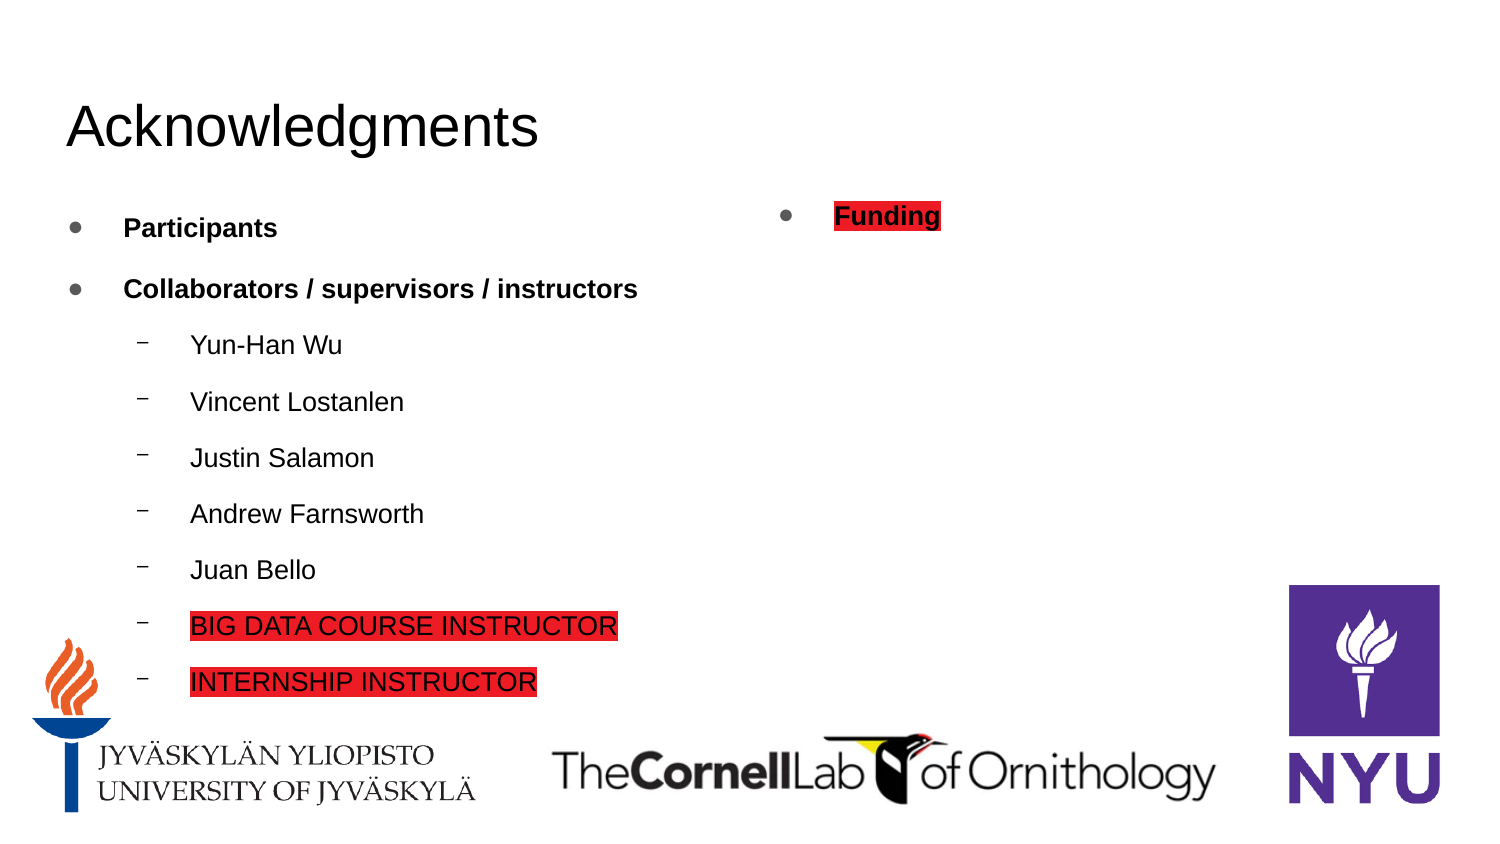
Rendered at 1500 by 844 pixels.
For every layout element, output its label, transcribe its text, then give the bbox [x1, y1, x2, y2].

picture [32, 621, 1247, 827]
list Funding [744, 183, 1249, 626]
list Participants Collaborators / supervisors / instructors Yun-Han Wu Vincent Lostanlen Justin Salamon Andrew Farnsworth Juan Bello BIG DATA COURSE INSTRUCTOR INTERNSHIP INSTRUCTOR [33, 194, 792, 710]
picture [1257, 585, 1476, 804]
title Acknowledgments [51, 72, 1449, 167]
